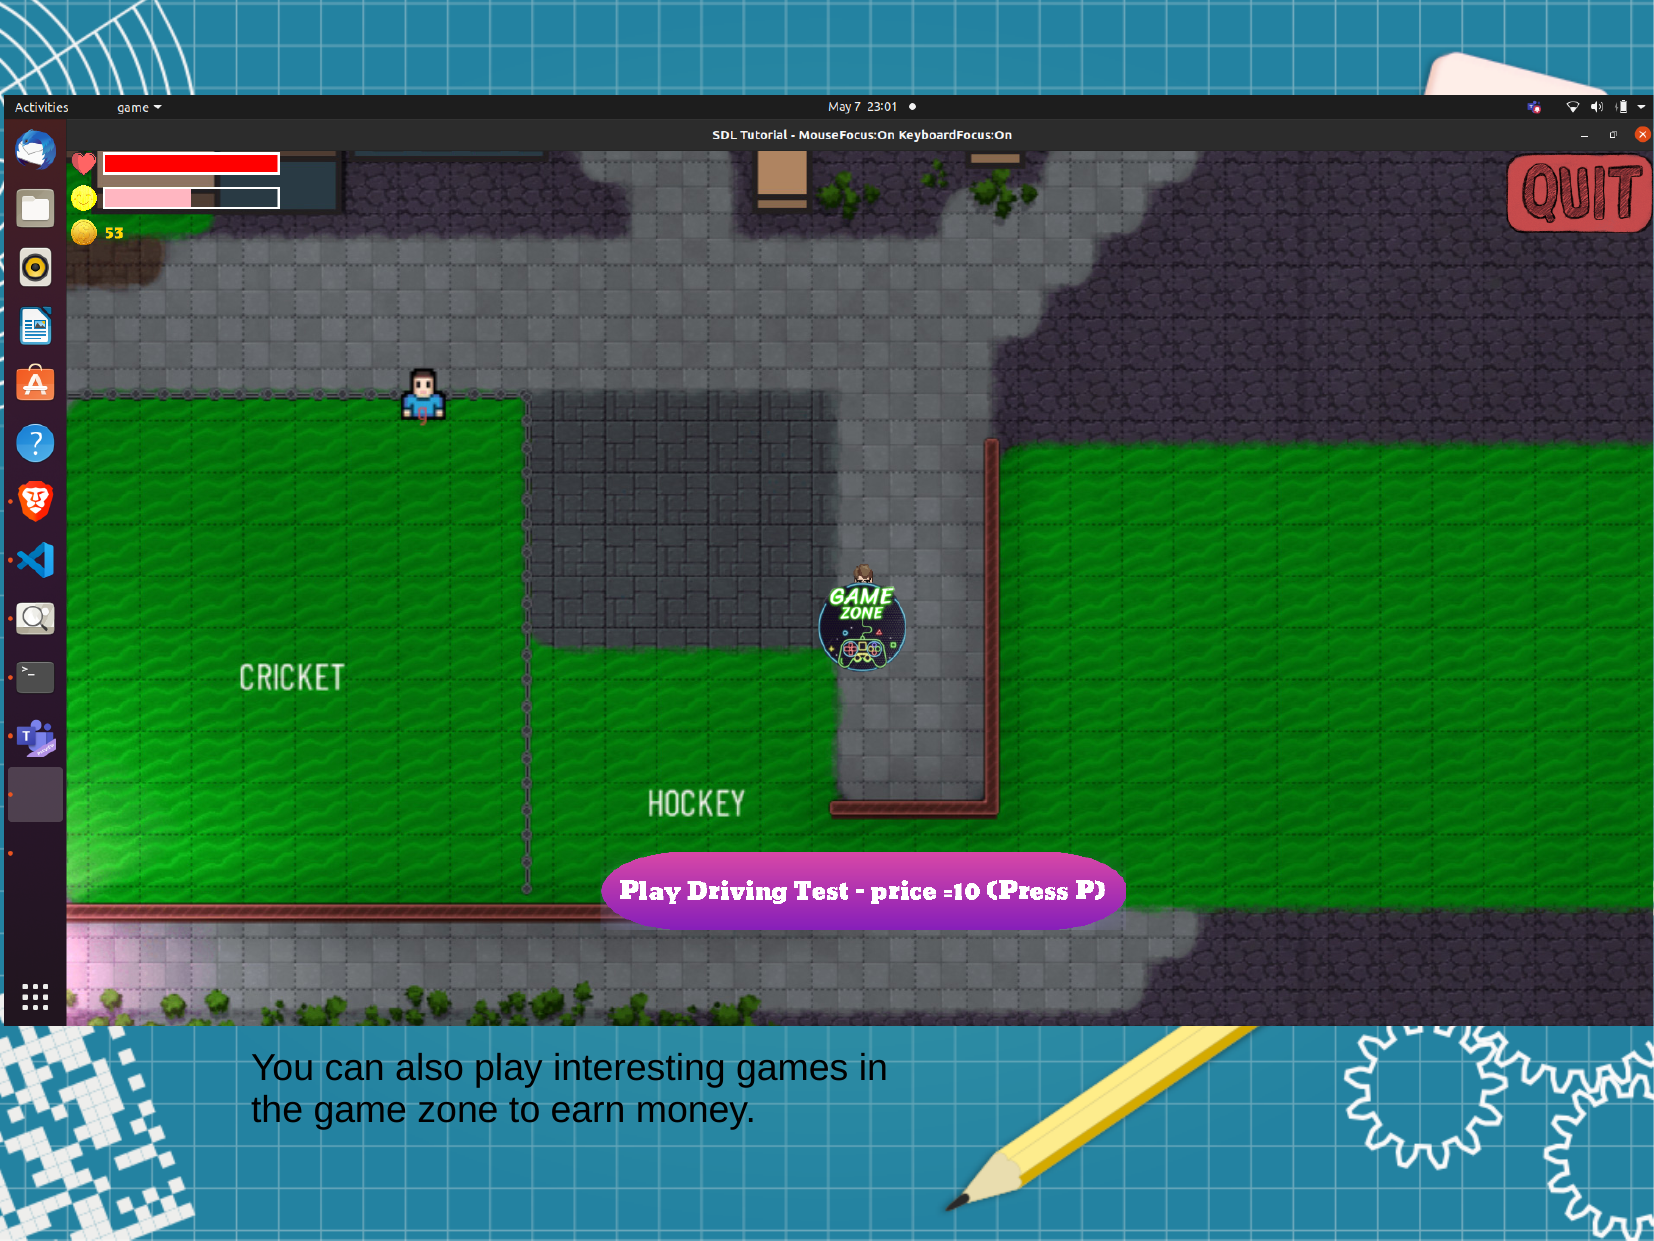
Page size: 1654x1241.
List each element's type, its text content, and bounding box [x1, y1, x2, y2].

picture [0, 0, 1654, 1241]
text_box You can also play interesting games in the game zone to earn money. [236, 1039, 922, 1139]
